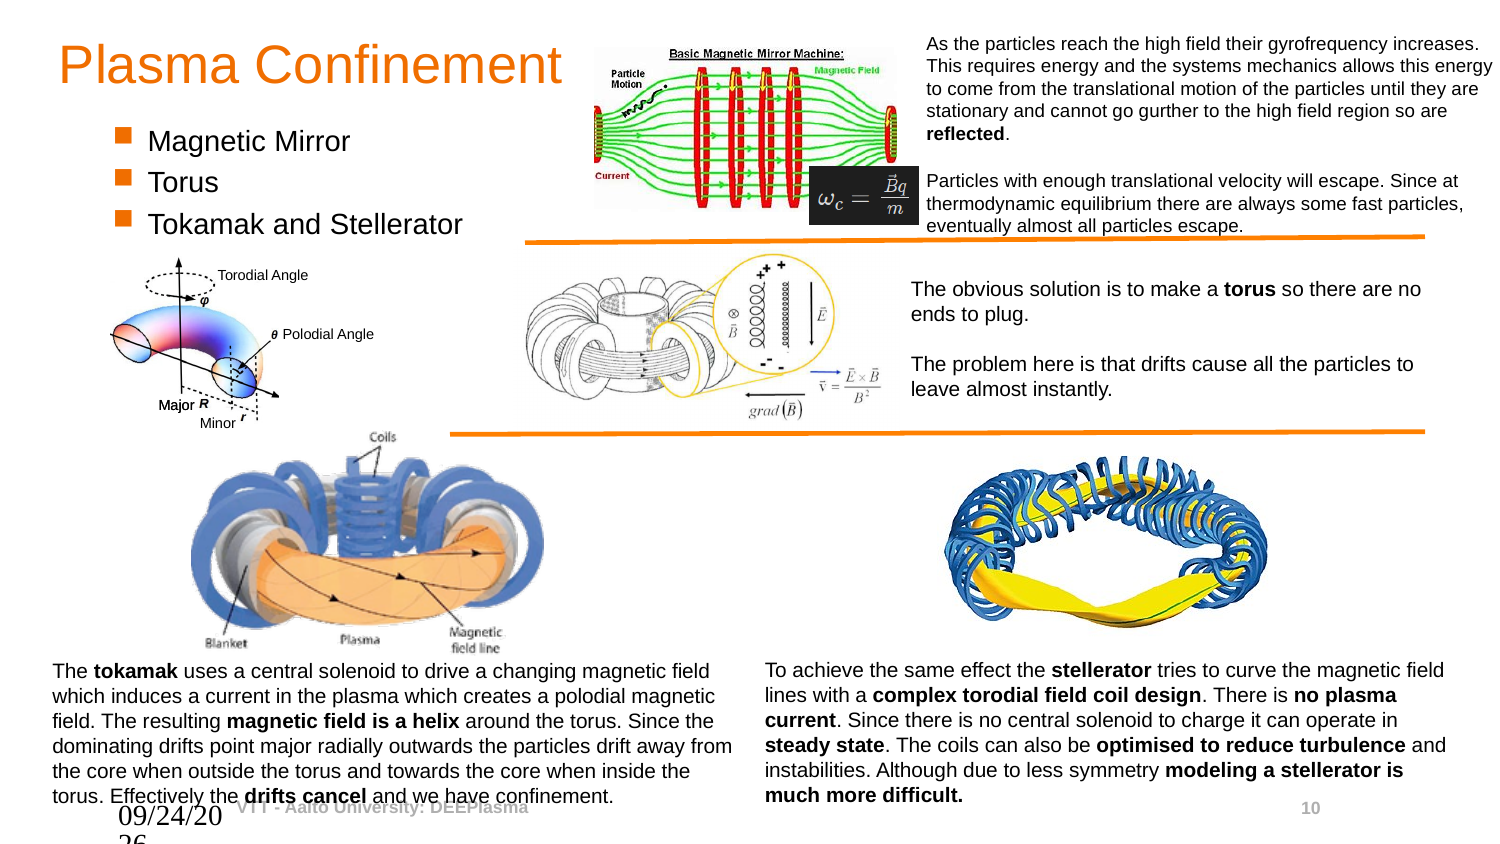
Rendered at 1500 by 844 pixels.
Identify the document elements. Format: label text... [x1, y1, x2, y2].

picture [191, 245, 900, 656]
text_box Polodial Angle [267, 317, 390, 349]
text_box The obvious solution is to make a torus so there are no ends to plug. The problem here is that drifts cause all the particles to leave almost instantly. [900, 268, 1463, 400]
picture [937, 440, 1275, 649]
text_box Major [143, 388, 210, 420]
title Plasma Confinement [59, 31, 911, 92]
text_box To achieve the same effect the stellerator tries to curve the magnetic field lines with a complex torodial field coil design. There is no plasma current. Since there is no central solenoid to charge it can operate in steady state. The coils can also be optimised to reduce turbulence and instabilities. Although due to less symmetry modeling a stellerator is much more difficult. [750, 649, 1463, 827]
picture [594, 47, 919, 225]
list Magnetic Mirror Torus Tokamak and Stellerator [112, 122, 557, 263]
text_box The tokamak uses a central solenoid to drive a changing magnetic field which induces a current in the plasma which creates a polodial magnetic field. The resulting magnetic field is a helix around the torus. Since the dominating drifts point major radially outwards the particles drift away from the core when outside the torus and towards the core when inside the torus. Effectively the drifts cancel and we have confinement. [37, 650, 750, 806]
text_box Torodial Angle [202, 258, 324, 290]
picture [110, 256, 279, 424]
text_box As the particles reach the high field their gyrofrequency increases. This requires energy and the systems mechanics allows this energy to come from the translational motion of the particles until they are stationary and cannot go gurther to the high field region so are reflected. Particles with enough translational velocity will escape. Since at thermodynamic equilibrium there are always some fast particles, eventually almost all particles escape. [911, 23, 1500, 231]
text_box Minor [185, 406, 251, 438]
